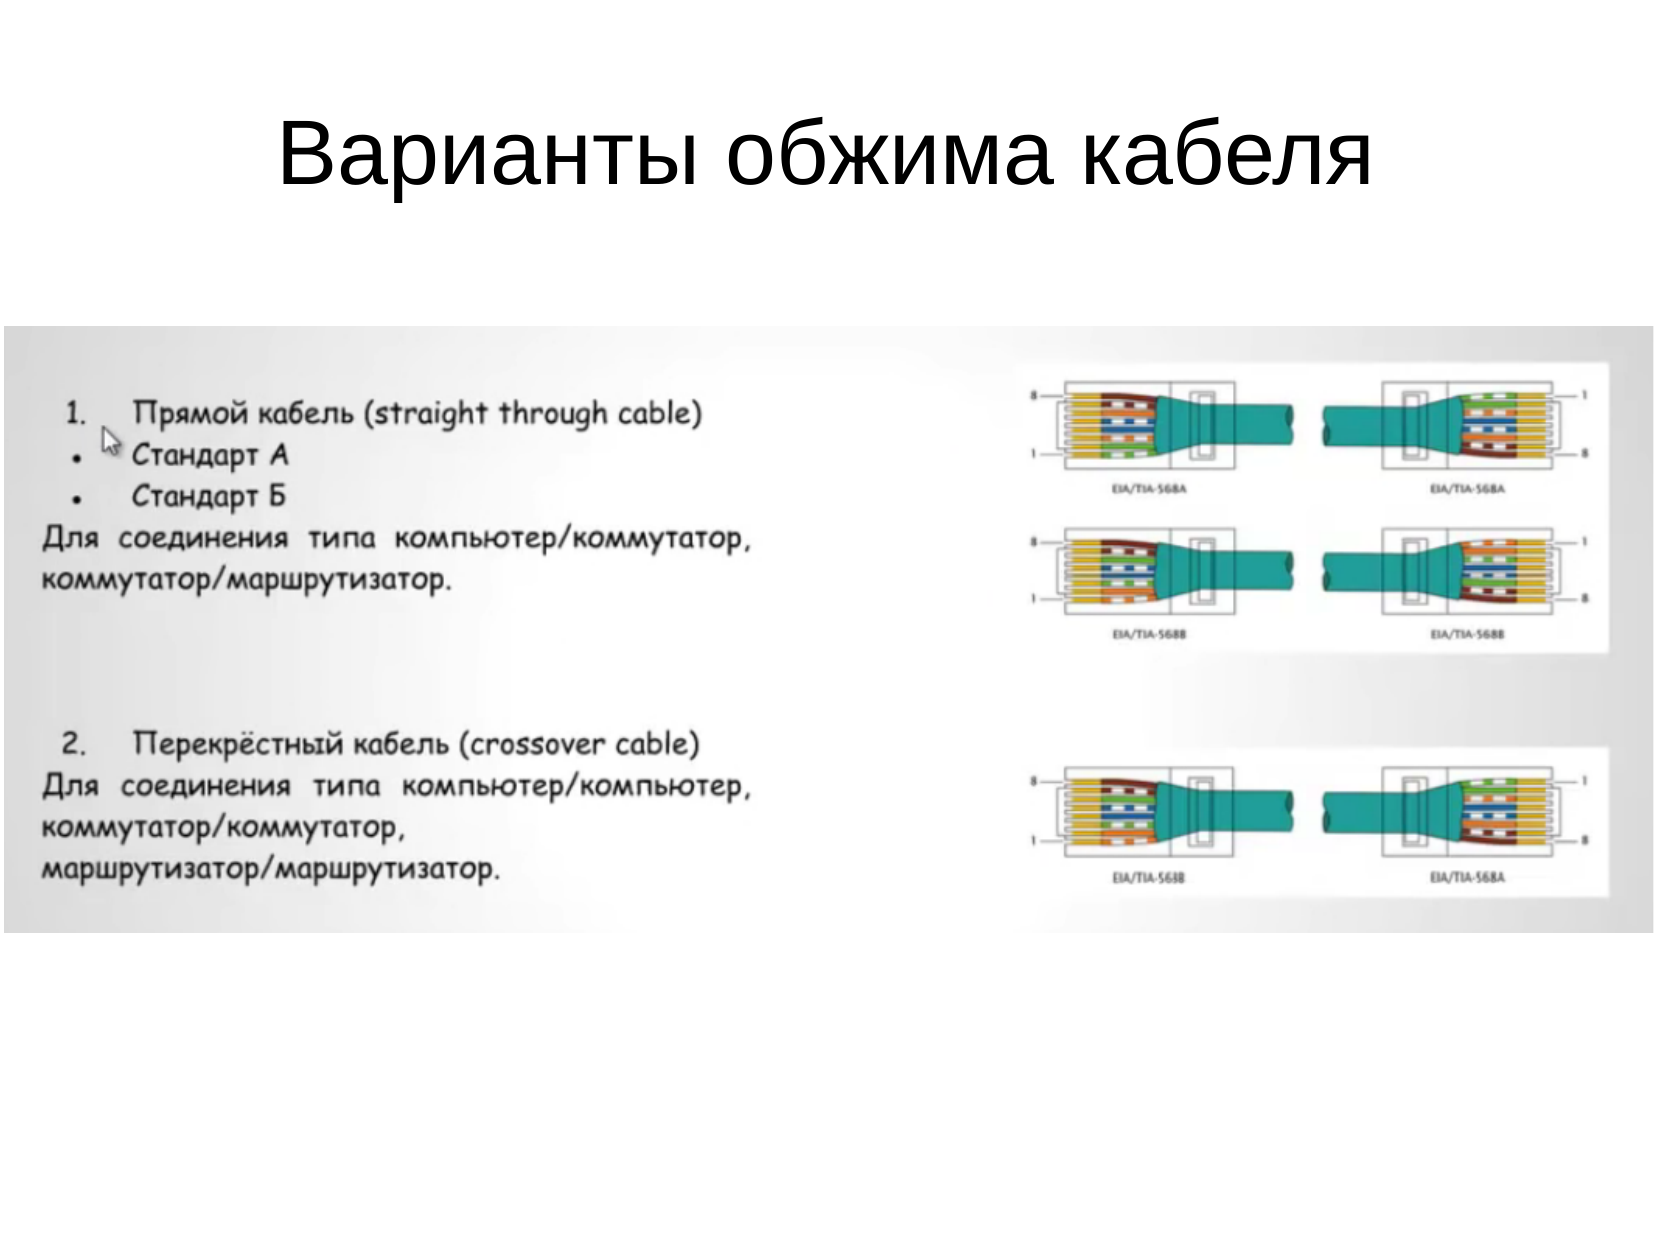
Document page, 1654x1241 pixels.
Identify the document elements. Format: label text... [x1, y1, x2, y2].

picture [4, 326, 1654, 934]
title Варианты обжима кабеля [82, 49, 1571, 257]
